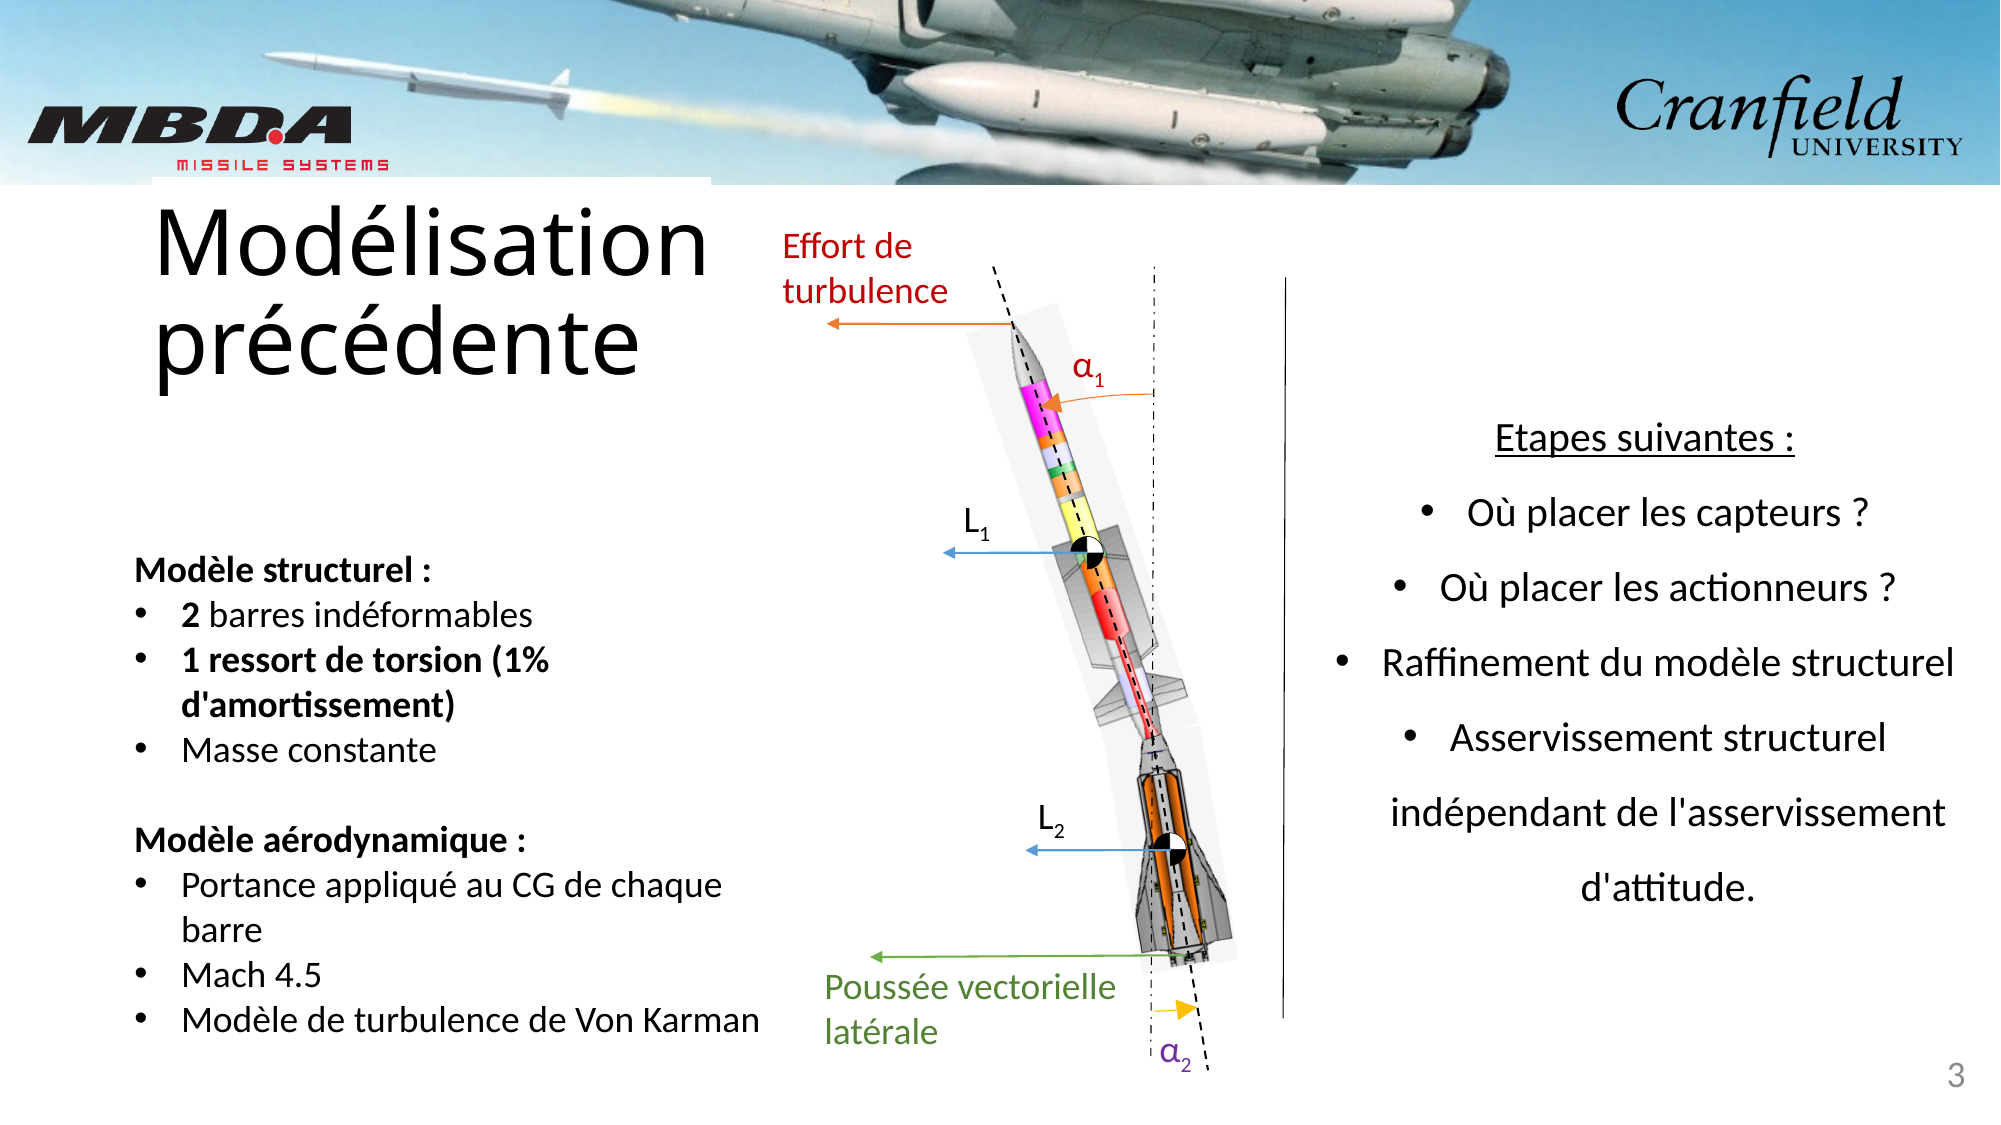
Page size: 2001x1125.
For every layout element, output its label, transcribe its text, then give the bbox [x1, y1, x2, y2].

text_box Etapes suivantes : Où placer les capteurs ? Où placer les actionneurs ? Raffinement du modèle structurel Asservissement structurel indépendant de l'asservissement d'attitude. [1287, 377, 2000, 918]
picture [0, 0, 2000, 185]
text_box Poussée vectorielle latérale [809, 955, 1162, 1060]
picture [965, 302, 1239, 972]
text_box α2 [1164, 1046, 1174, 1060]
text_box α2 [1144, 1018, 1207, 1085]
text_box [1071, 536, 1104, 570]
slide_number <numéro> [1530, 1042, 1981, 1103]
text_box Modèle structurel : 2 barres indéformables 1 ressort de torsion (1% d'amortissement) Masse constante Modèle aérodynamique : Portance appliqué au CG de chaque barre Mach 4.5 Modèle de turbulence de Von Karman [119, 537, 812, 1048]
text_box L2 [1023, 784, 1104, 851]
title Modélisation précédente [137, 214, 794, 377]
text_box L1 [948, 487, 1071, 551]
text_box α1 [1057, 332, 1120, 399]
text_box [1153, 832, 1187, 866]
text_box Effort de turbulence [767, 214, 1027, 319]
